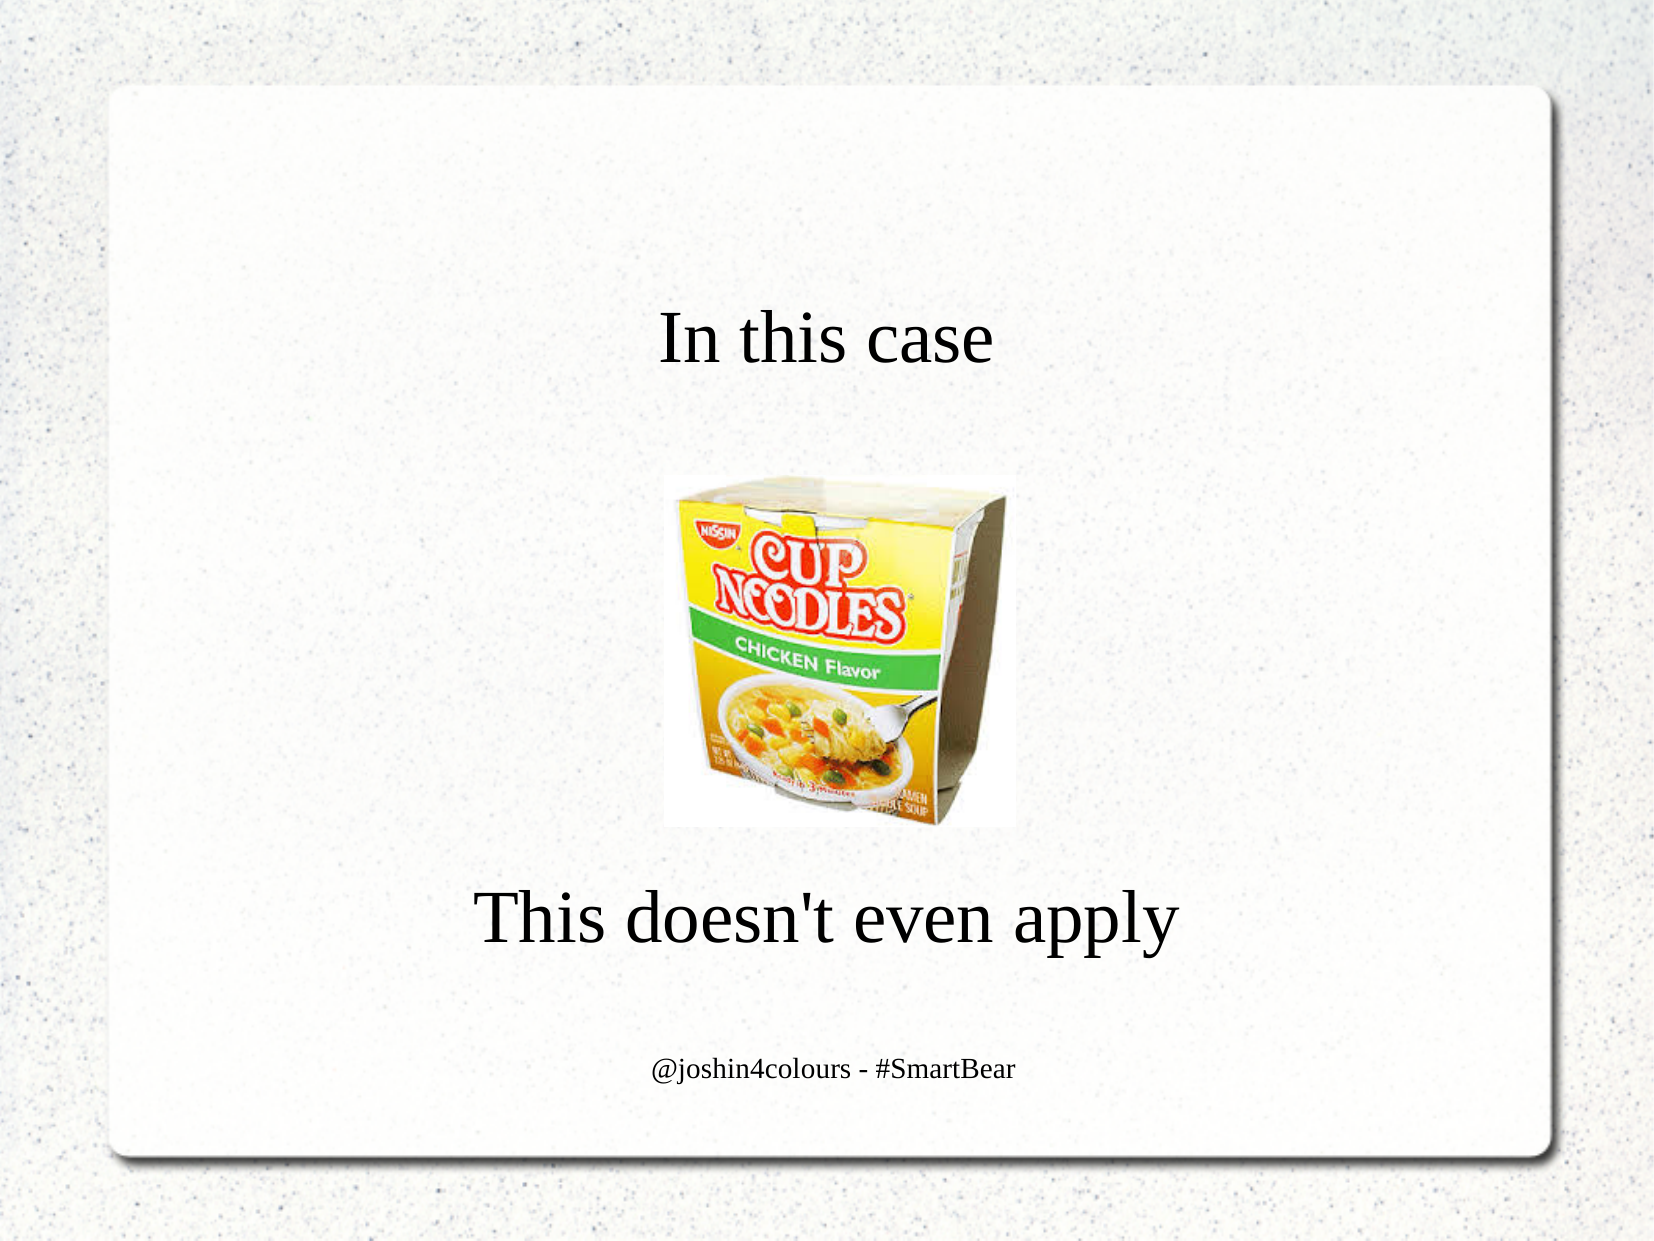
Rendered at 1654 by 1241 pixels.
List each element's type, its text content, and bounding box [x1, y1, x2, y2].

subtitle In this case This doesn't even apply [147, 295, 1506, 960]
picture [0, 0, 1654, 1241]
